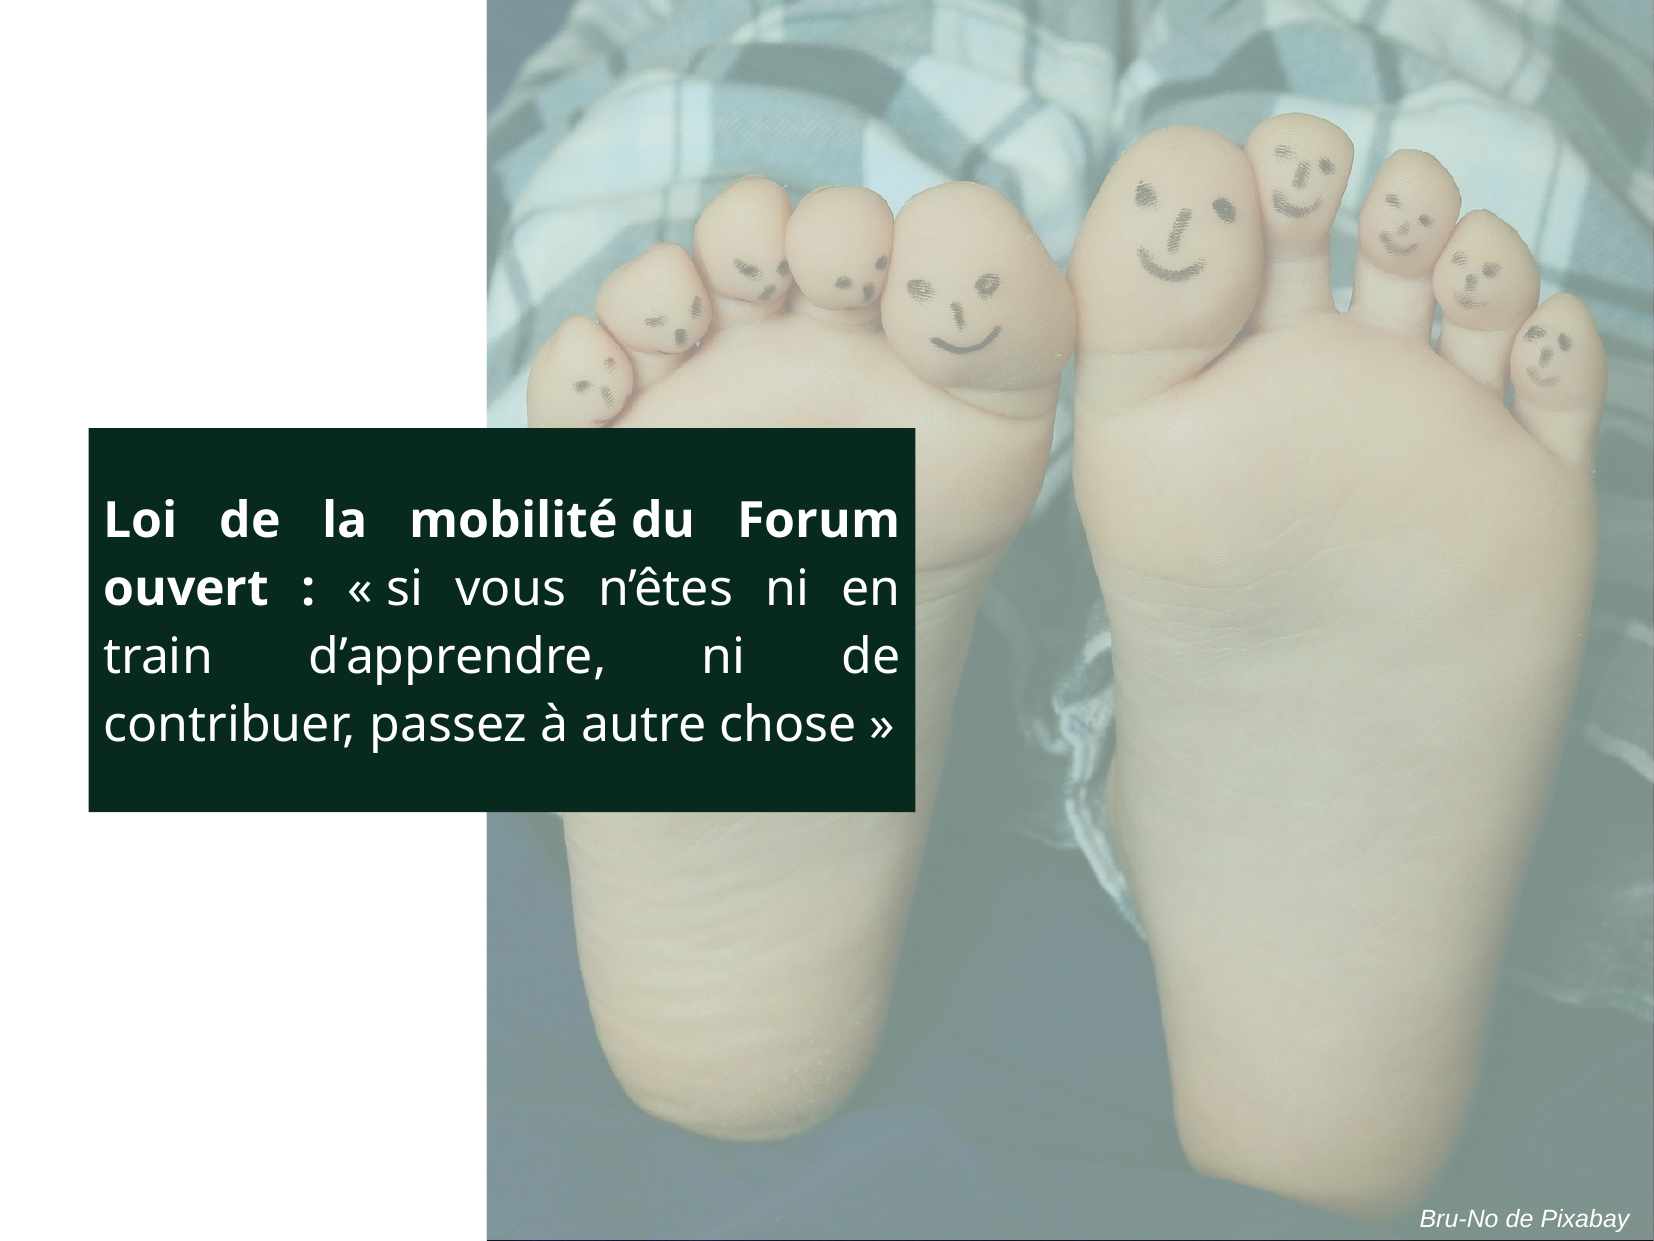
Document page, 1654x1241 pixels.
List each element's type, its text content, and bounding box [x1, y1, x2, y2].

text_box [486, 0, 1654, 1241]
text_box Bru-No de Pixabay [1404, 1197, 1646, 1241]
text_box Loi de la mobilité du Forum ouvert : « si vous n’êtes ni en train d’apprendre, ni de contribuer, passez à autre chose » [88, 428, 916, 813]
